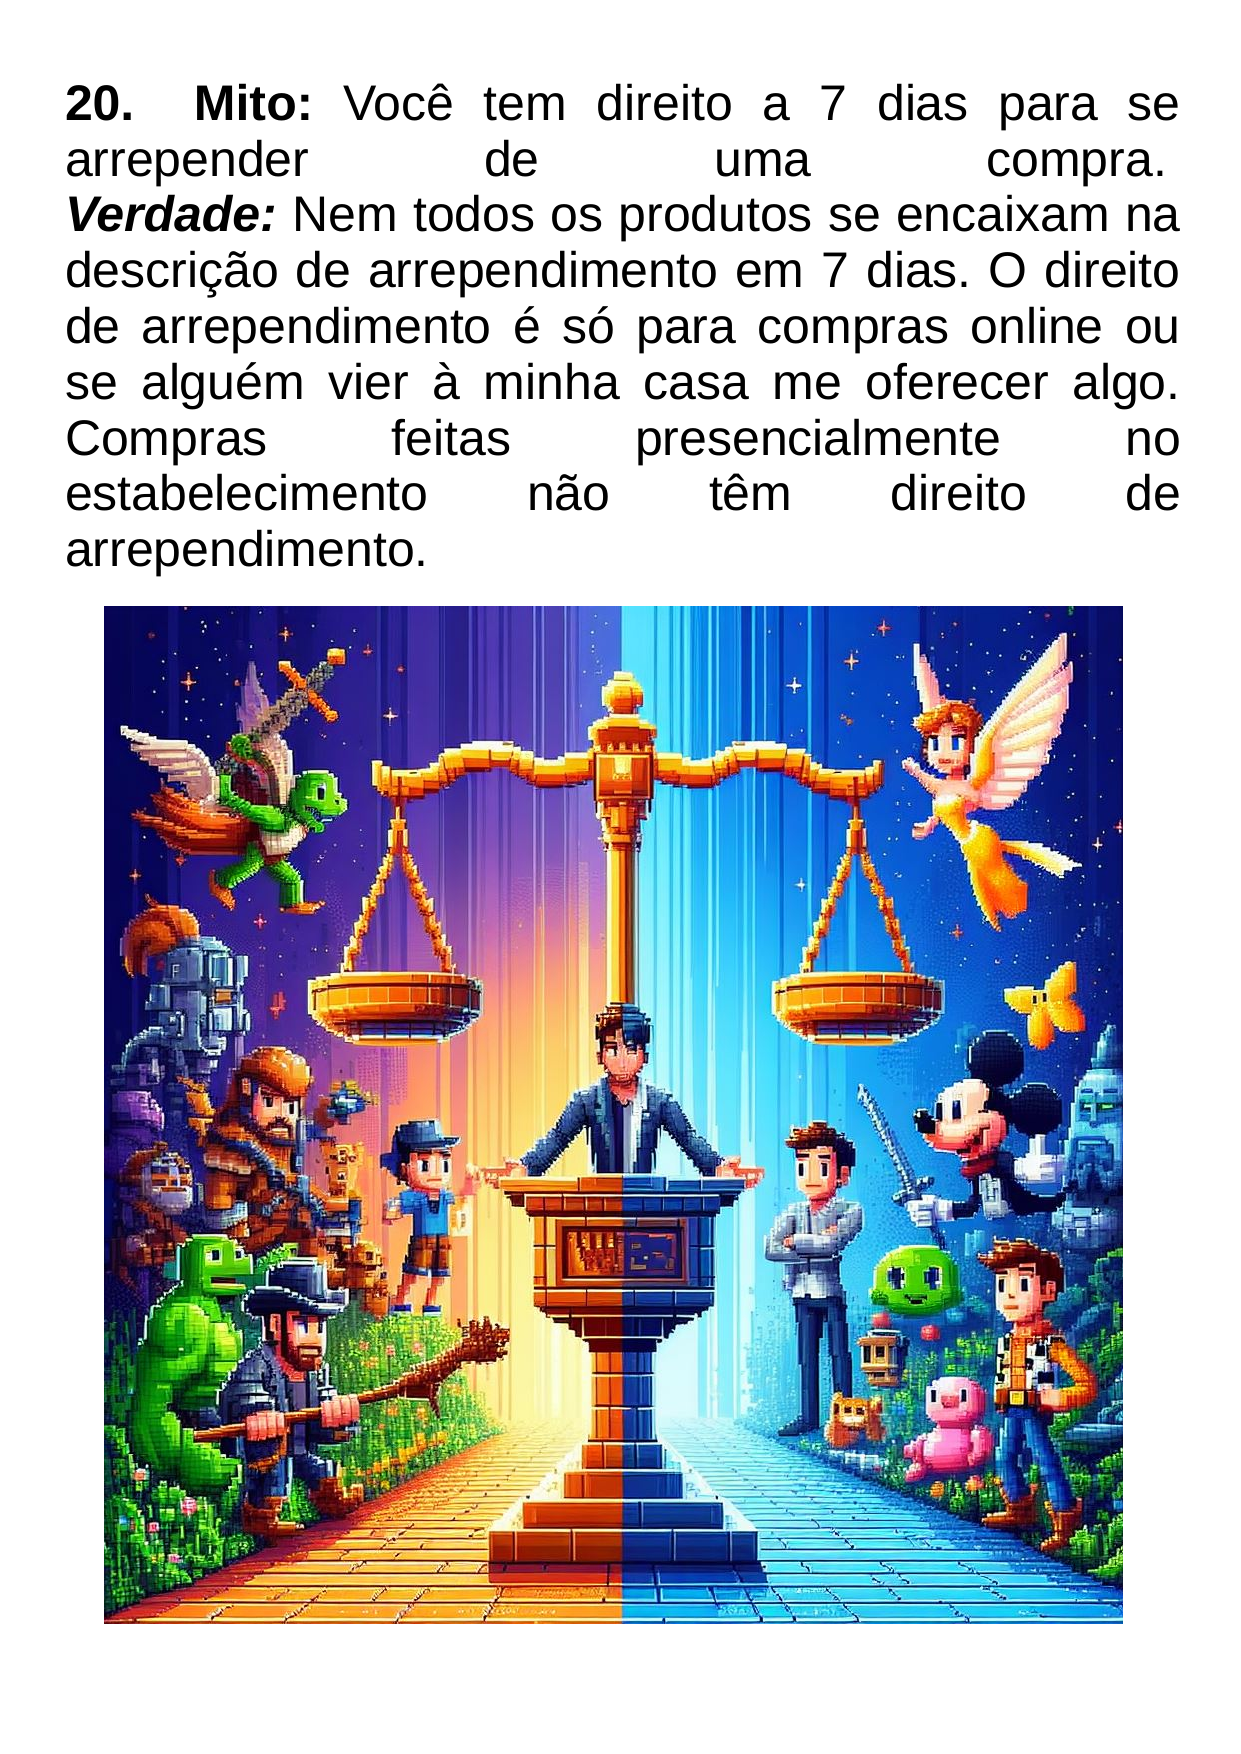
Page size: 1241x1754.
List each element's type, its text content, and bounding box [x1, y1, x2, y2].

picture [104, 606, 1123, 1625]
title 20. Mito: Você tem direito a 7 dias para se arrepender de uma compra. Verdade: Nem todos os produtos se encaixam na descrição de arrependimento em 7 dias. O direito de arrependimento é só para compras online ou se alguém vier à minha casa me oferecer algo. Compras feitas presencialmente no estabelecimento não têm direito de arrependimento. [65, 75, 1182, 577]
